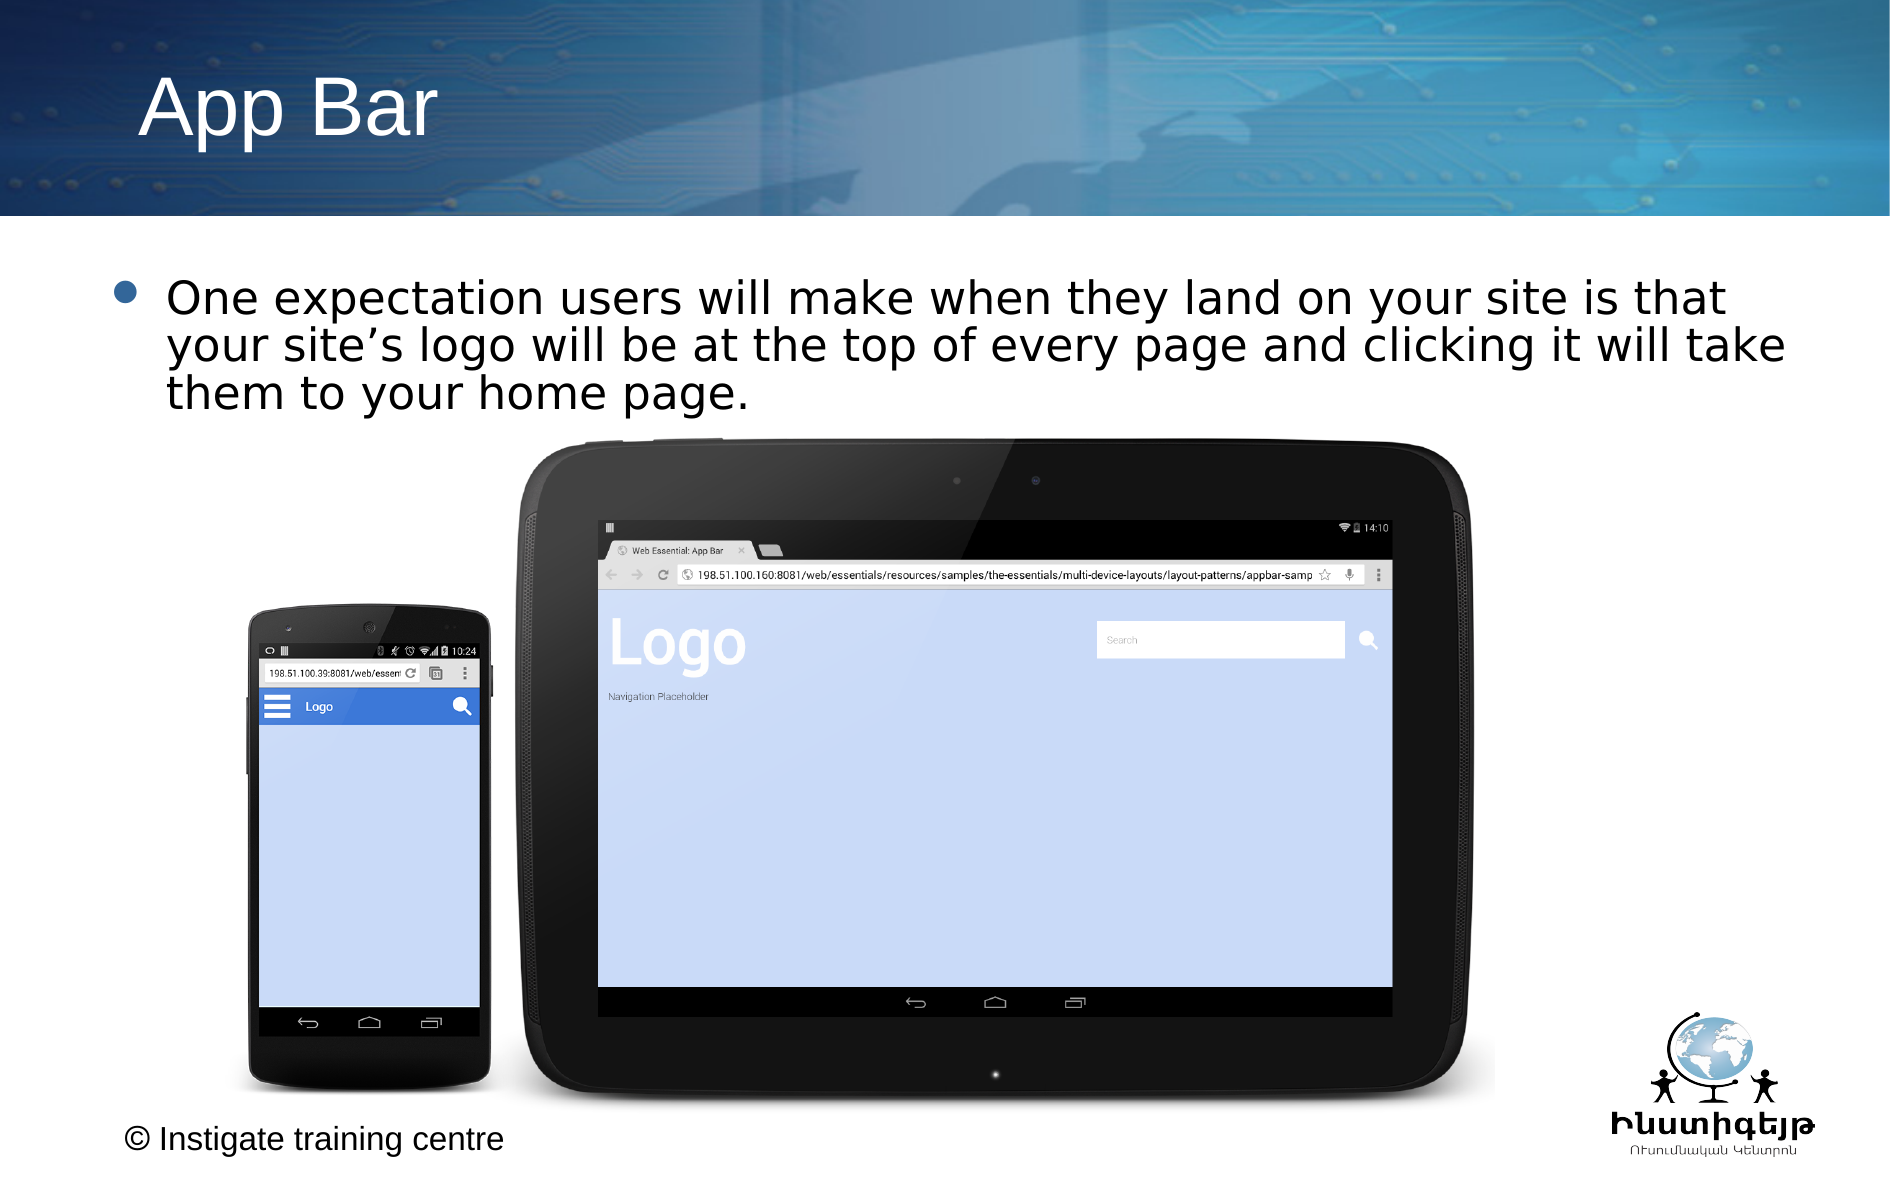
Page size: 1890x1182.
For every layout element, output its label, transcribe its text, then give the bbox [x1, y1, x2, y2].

picture [1612, 1012, 1815, 1157]
text_box App Bar [138, 82, 1801, 91]
picture [225, 437, 1495, 1114]
list One expectation users will make when they land on your site is that your site’s logo will be at the top of every page and clicking it will take them to your home page. [110, 276, 1801, 297]
picture [0, 0, 1890, 216]
